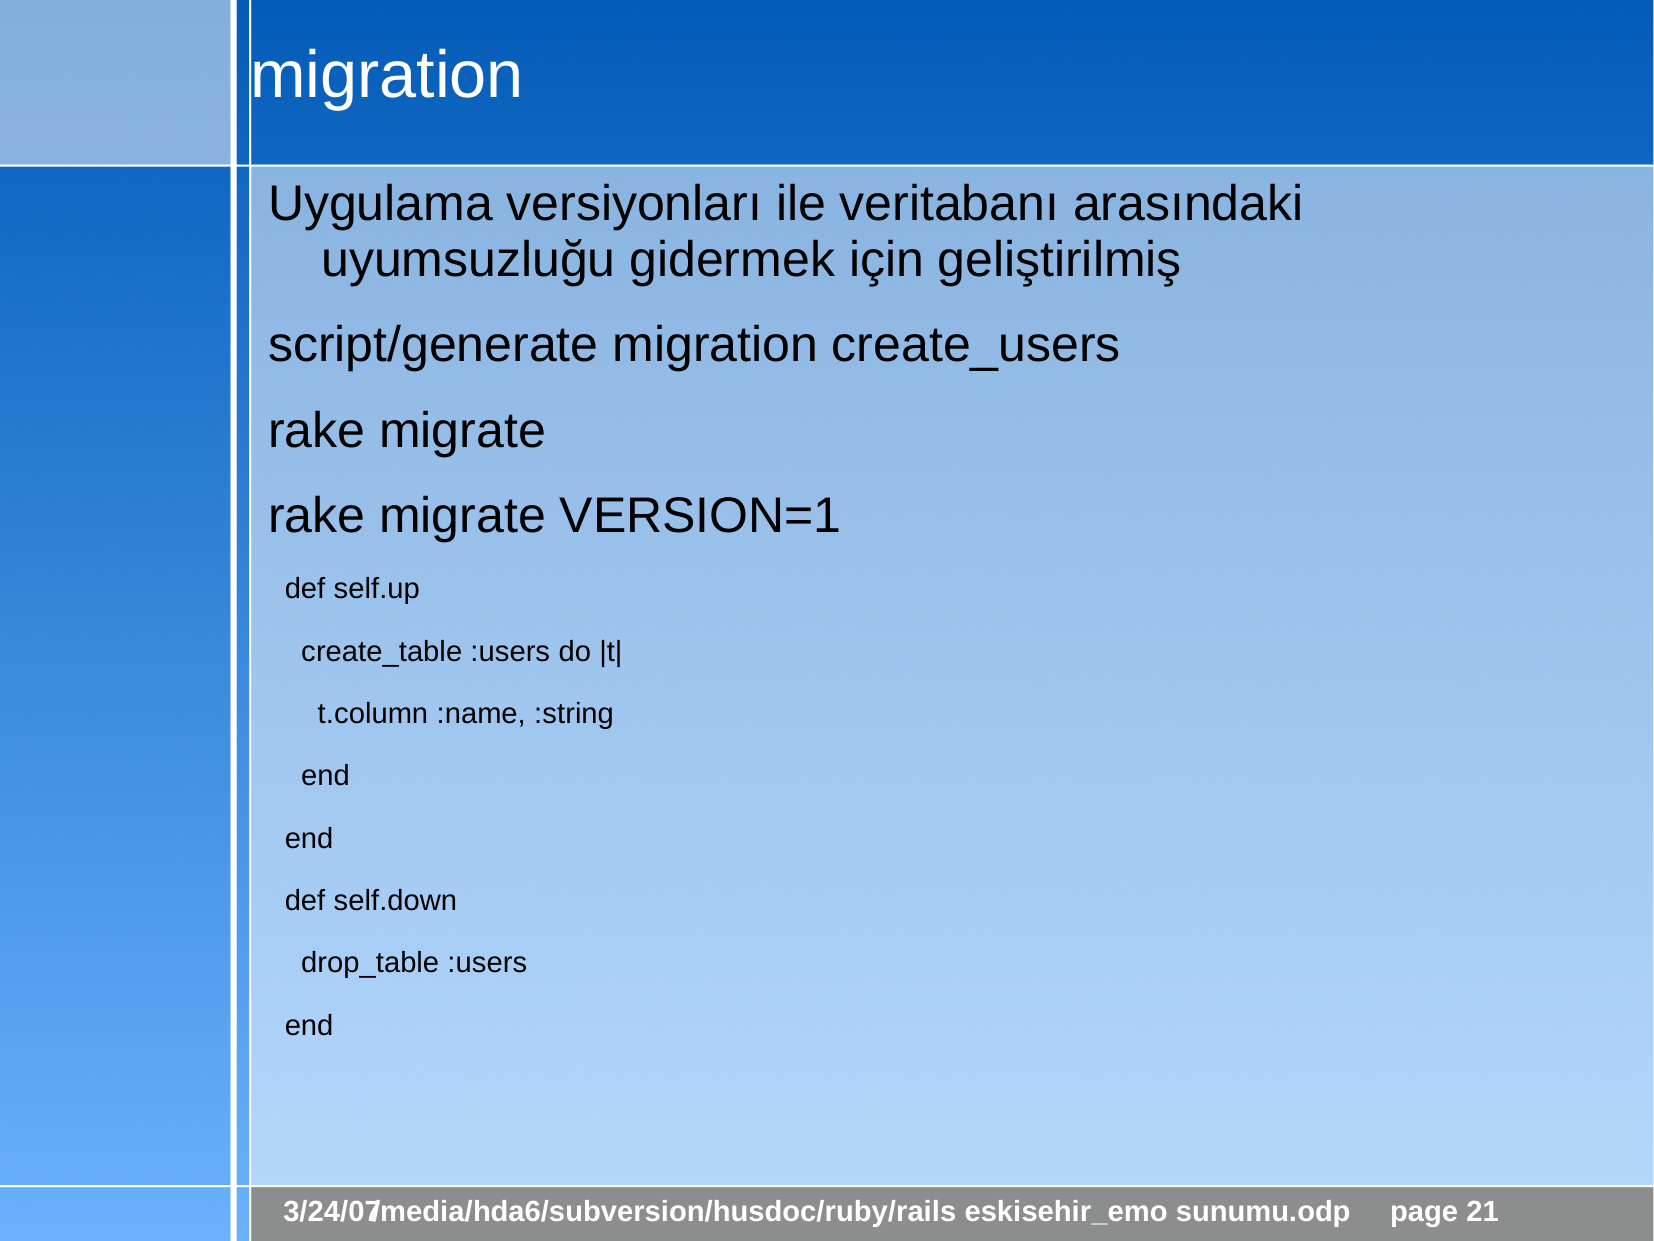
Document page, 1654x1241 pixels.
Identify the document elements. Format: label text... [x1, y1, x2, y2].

title migration [250, 11, 1477, 137]
list Uygulama versiyonları ile veritabanı arasındaki uyumsuzluğu gidermek için geliştirilmiş script/generate migration create_users rake migrate rake migrate VERSION=1 def self.up create_table :users do |t| t.column :name, :string end end def self.down drop_table :users end [250, 175, 1477, 1104]
picture [0, 0, 1654, 1241]
